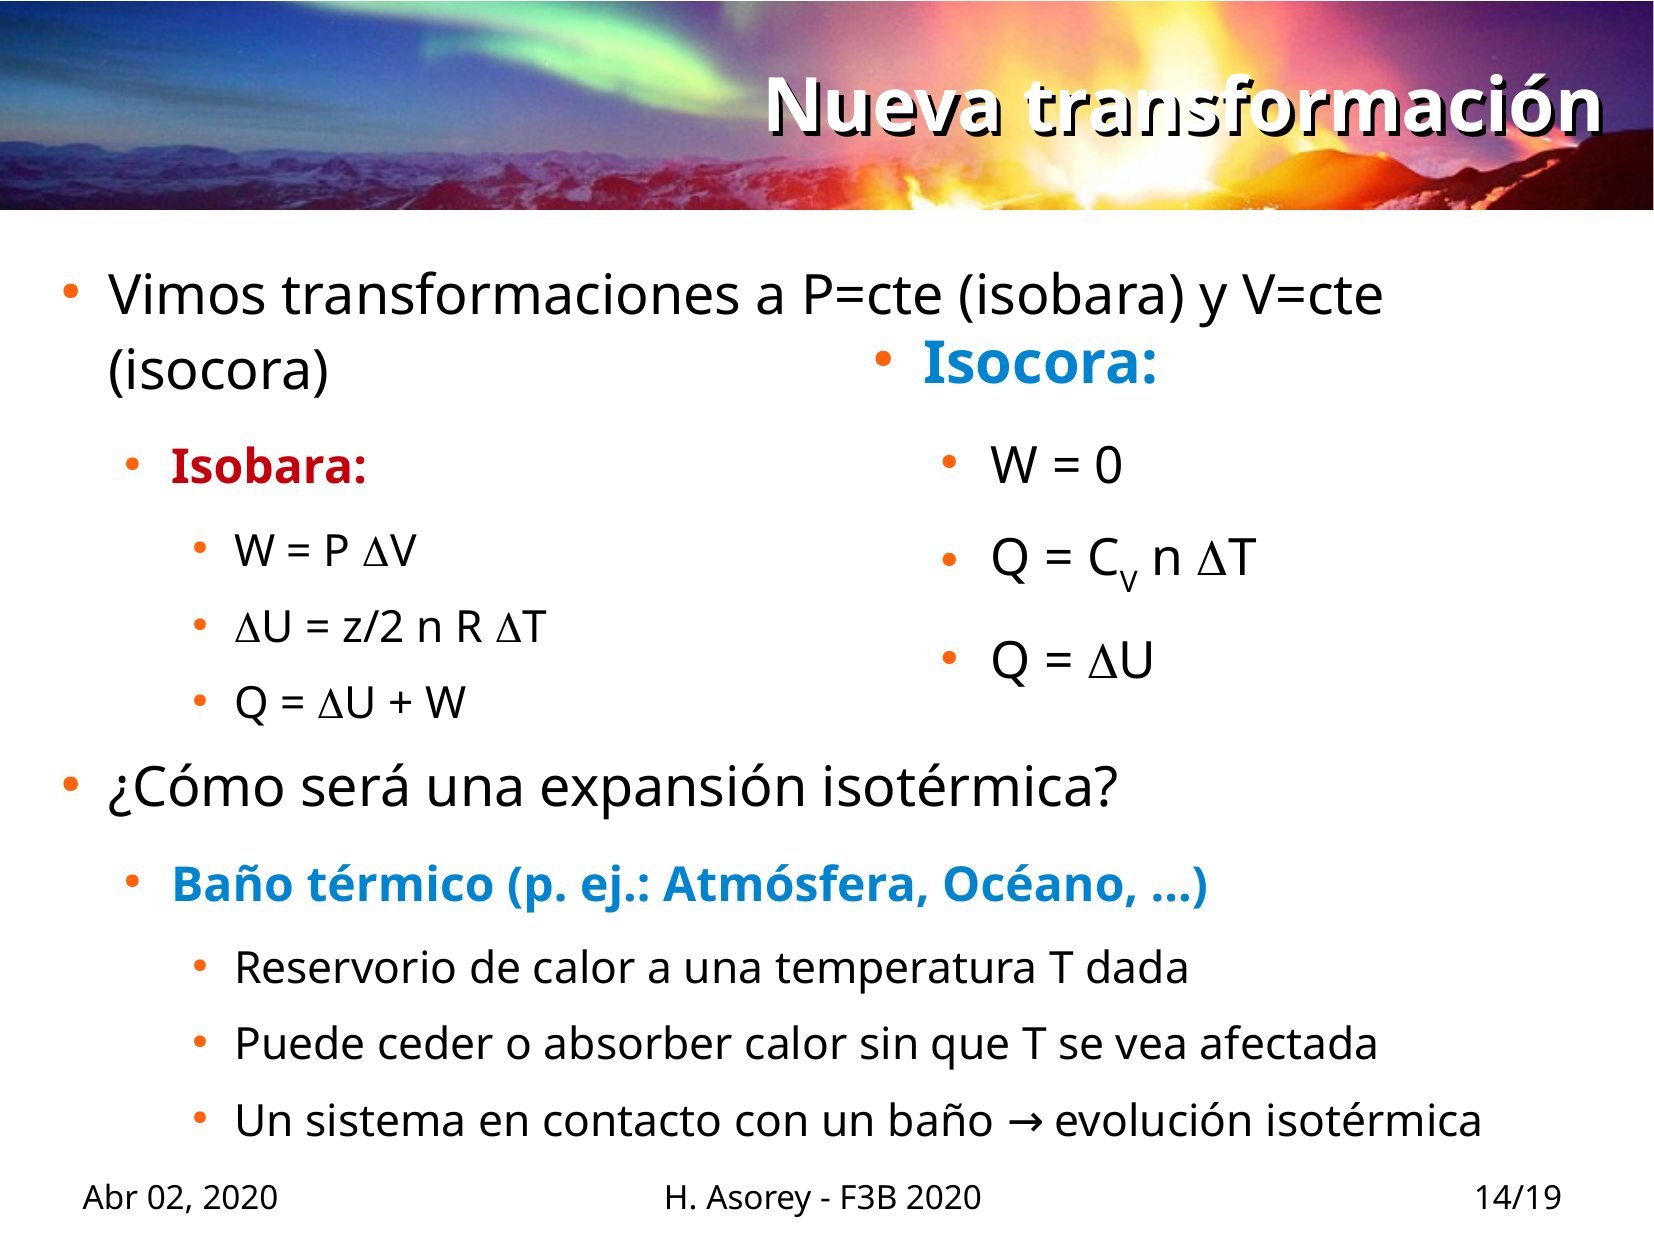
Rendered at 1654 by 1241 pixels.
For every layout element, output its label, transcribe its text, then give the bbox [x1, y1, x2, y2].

list Isocora: W = 0 Q = CV n DT Q = DU [856, 319, 1618, 695]
list Vimos transformaciones a P=cte (isobara) y V=cte (isocora) Isobara: W = P DV DU = z/2 n R DT Q = DU + W ¿Cómo será una expansión isotérmica? Baño térmico (p. ej.: Atmósfera, Océano, ...) Reservorio de calor a una temperatura T dada Puede ceder o absorber calor sin que T se vea afectada Un sistema en contacto con un baño → evolución isotérmica [45, 255, 1606, 1156]
title Nueva transformación [45, 15, 1606, 191]
picture [0, 1, 1654, 210]
